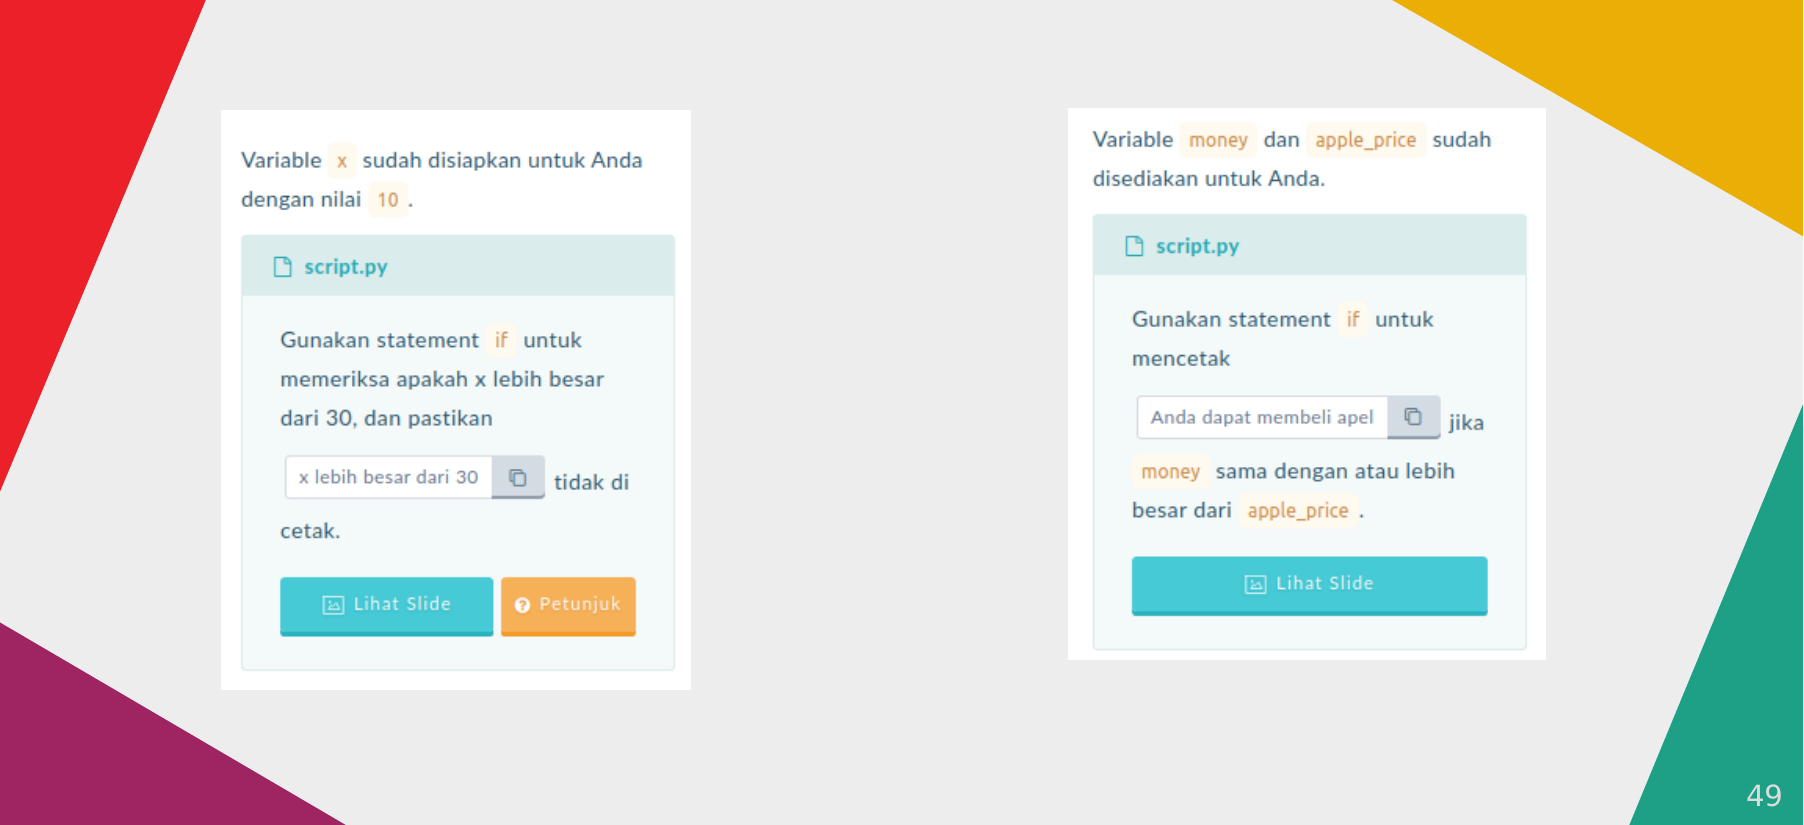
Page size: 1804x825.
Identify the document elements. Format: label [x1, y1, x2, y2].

picture [1068, 108, 1546, 661]
picture [221, 110, 691, 691]
